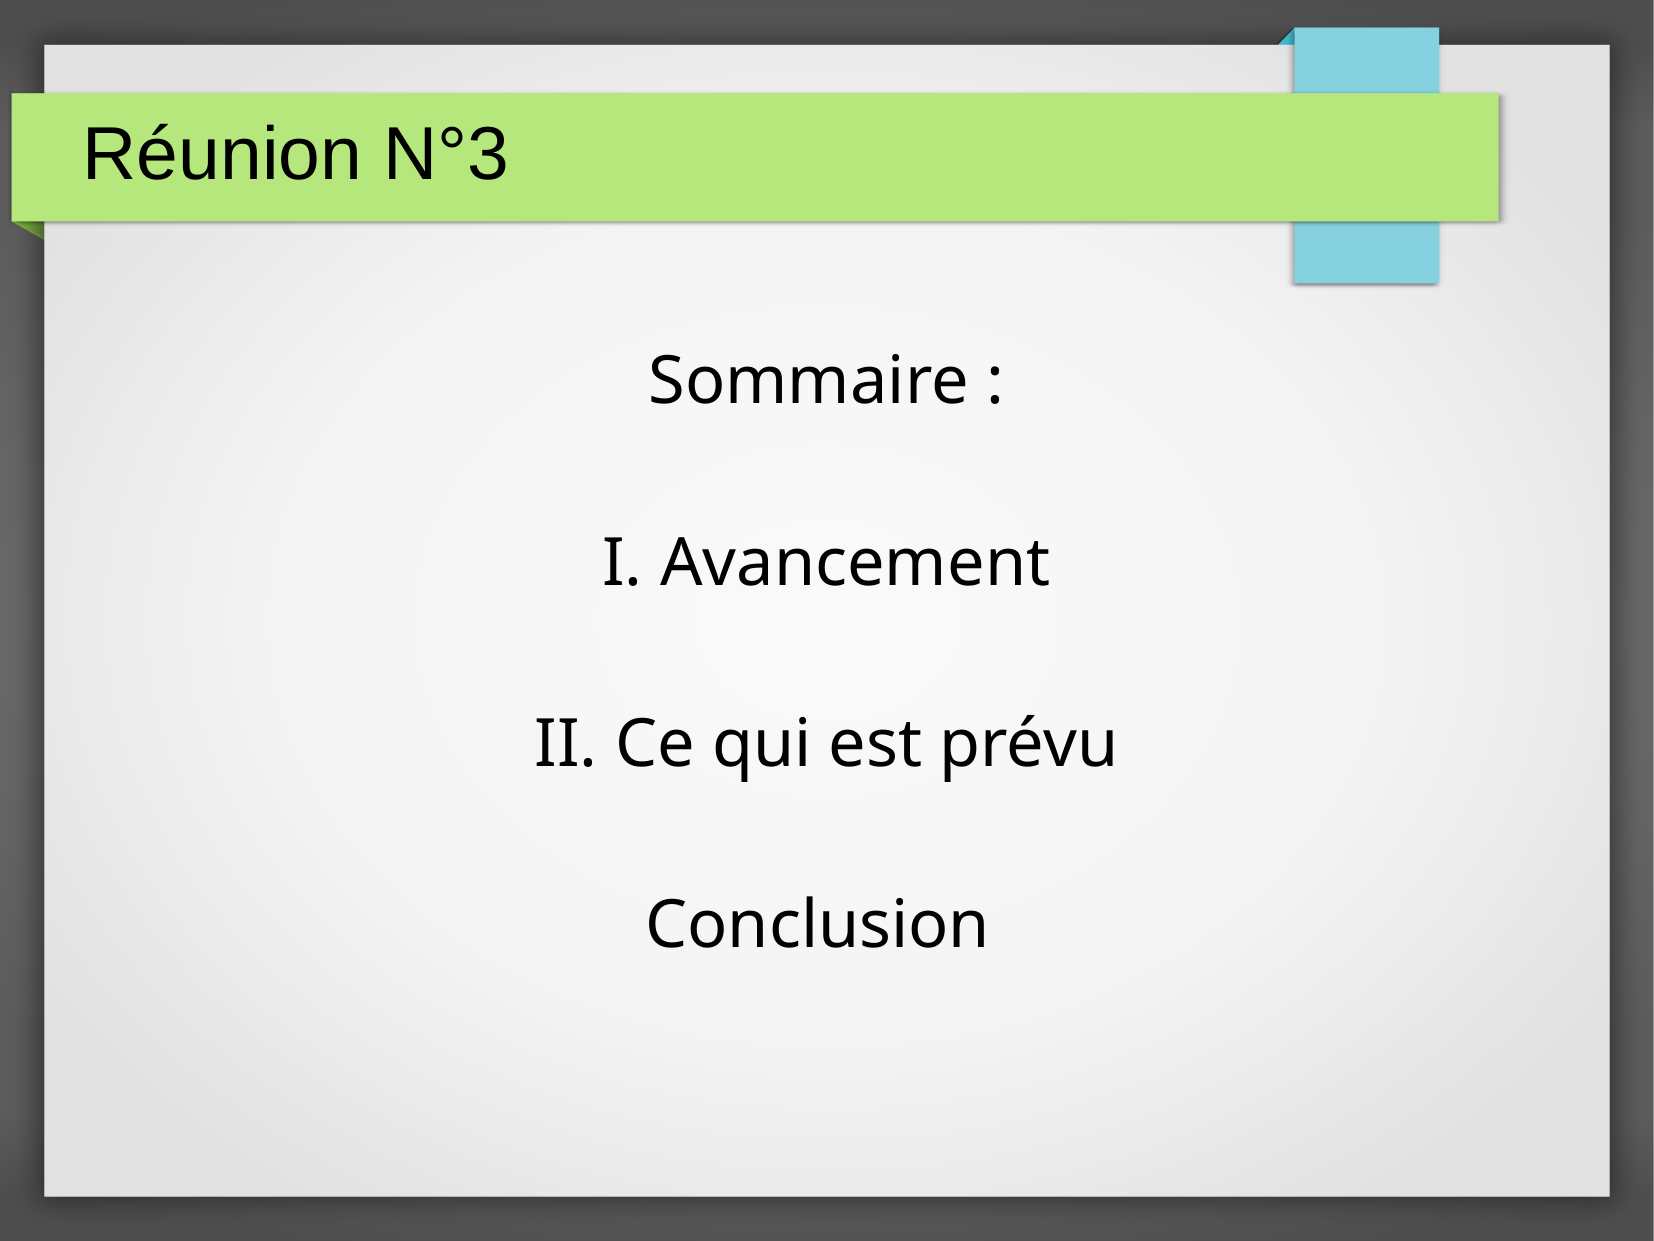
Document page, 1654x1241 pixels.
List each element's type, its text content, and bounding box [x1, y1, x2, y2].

picture [0, 0, 1654, 1241]
title Réunion N°3 [82, 94, 1264, 213]
subtitle Sommaire : I. Avancement II. Ce qui est prévu Conclusion [82, 290, 1571, 1010]
